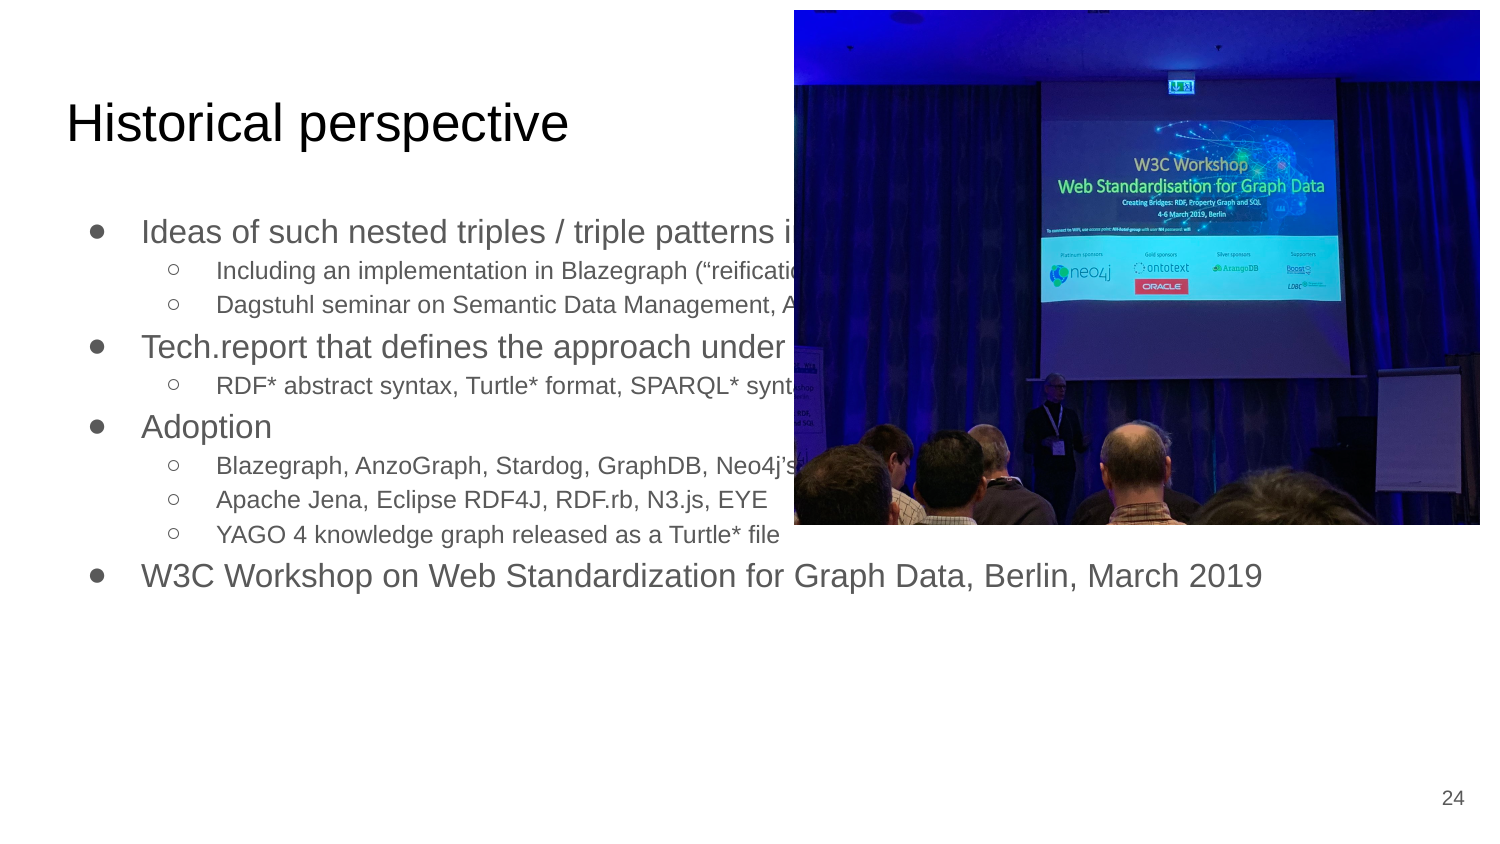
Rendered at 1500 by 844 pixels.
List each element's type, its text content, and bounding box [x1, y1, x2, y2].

picture [794, 10, 1480, 525]
title Historical perspective [51, 72, 794, 167]
list Ideas of such nested triples / triple patterns in the community since many years Including an implementation in Blazegraph (“reification done right”) Dagstuhl seminar on Semantic Data Management, April 2012 Tech.report that defines the approach under the name RDF*/SPARQL*, June 2014 RDF* abstract syntax, Turtle* format, SPARQL* syntax and evaluation semantics Adoption Blazegraph, AnzoGraph, Stardog, GraphDB, Neo4j’s neosemantics Apache Jena, Eclipse RDF4J, RDF.rb, N3.js, EYE YAGO 4 knowledge graph released as a Turtle* file W3C Workshop on Web Standardization for Graph Data, Berlin, March 2019 [51, 189, 1449, 807]
slide_number <number> [1389, 764, 1480, 830]
